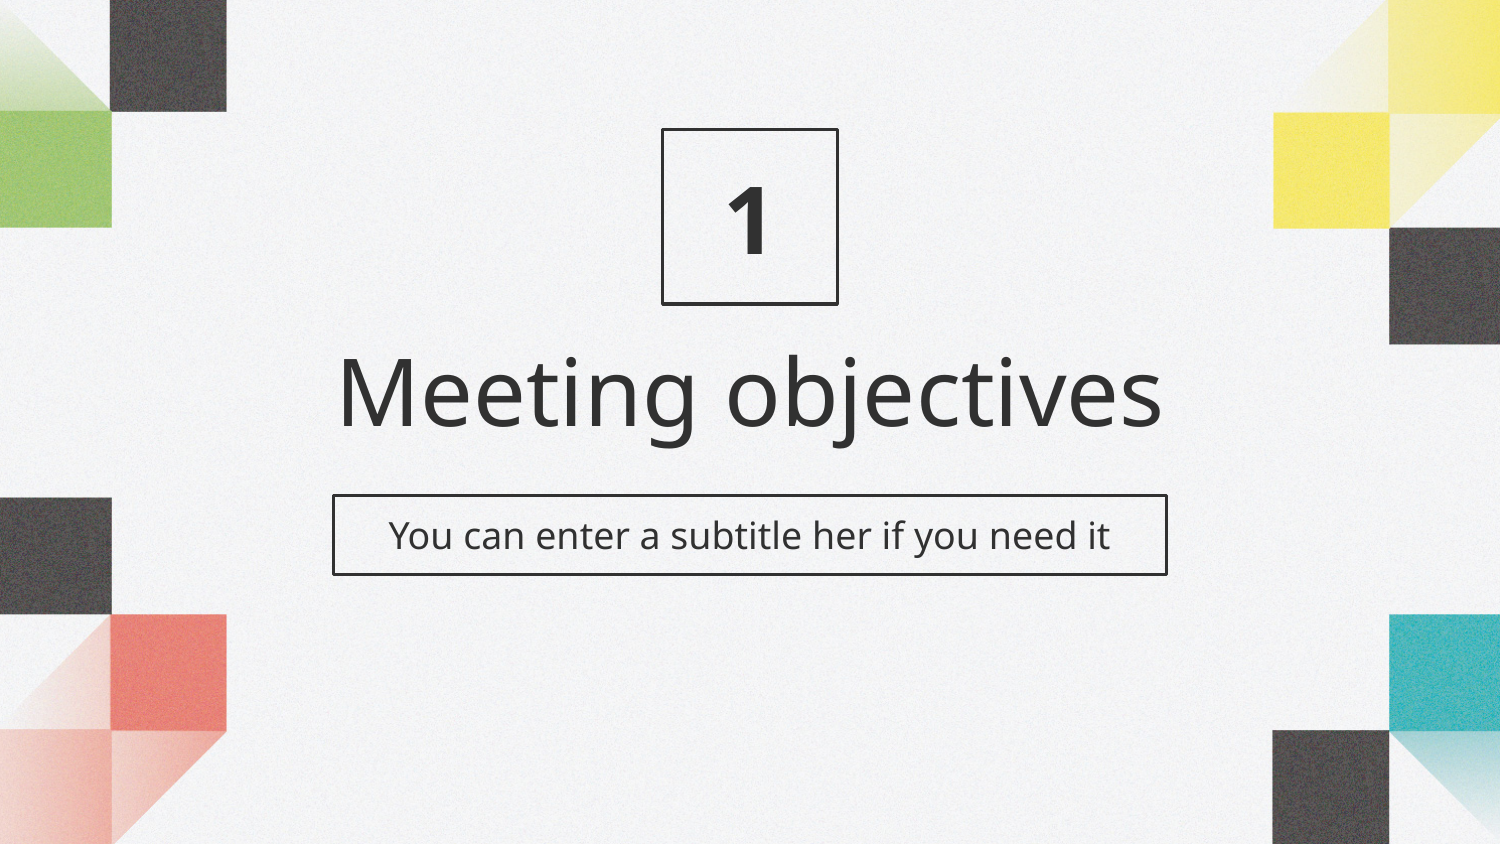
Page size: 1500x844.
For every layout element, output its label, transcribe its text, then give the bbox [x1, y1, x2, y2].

subtitle You can enter a subtitle her if you need it [333, 495, 1167, 575]
title Meeting objectives [118, 319, 1382, 458]
title 1 [662, 129, 838, 304]
picture [0, 0, 1500, 844]
